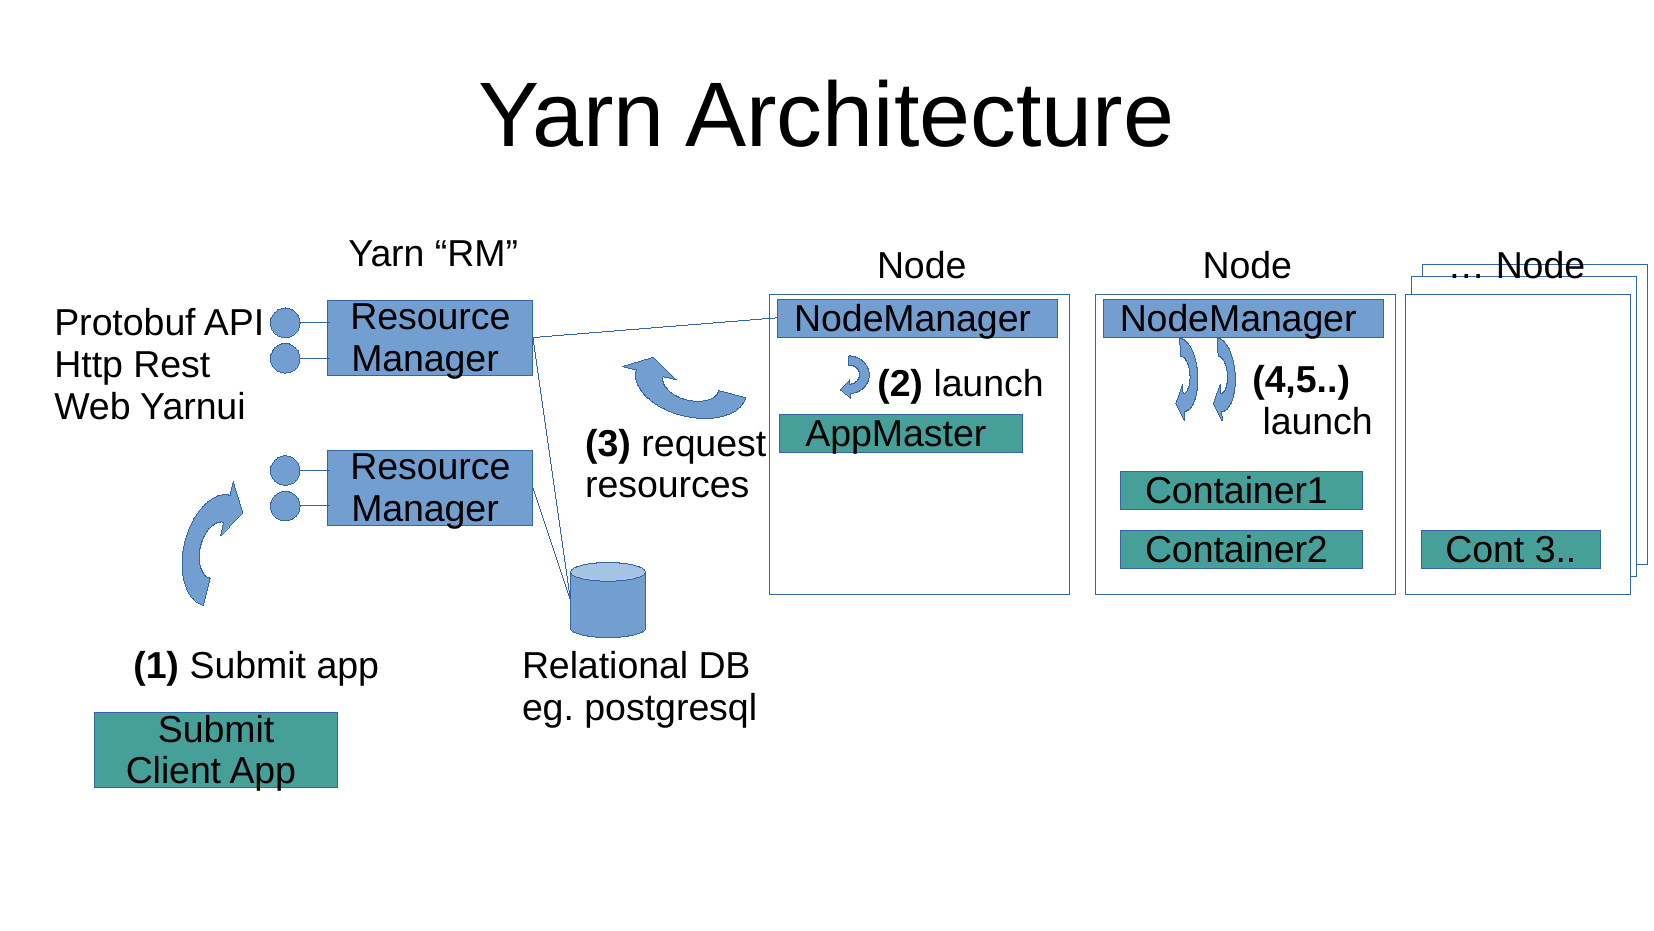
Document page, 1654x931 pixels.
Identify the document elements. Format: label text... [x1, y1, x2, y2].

text_box [1213, 338, 1236, 421]
text_box [182, 481, 243, 606]
text_box [280, 307, 301, 338]
title Yarn Architecture [82, 37, 1571, 193]
text_box ResourceManager [327, 300, 533, 376]
text_box [1405, 276, 1637, 595]
text_box Node [862, 236, 982, 294]
text_box [270, 455, 300, 486]
text_box Node [1188, 236, 1307, 294]
text_box Relational DB eg. postgresql [507, 637, 772, 737]
text_box (4,5..) launch [1237, 351, 1388, 451]
text_box 1 [1422, 264, 1432, 276]
text_box (1) Submit app [118, 637, 394, 695]
text_box [1175, 338, 1198, 421]
text_box (3) request resources [570, 414, 782, 514]
text_box Container1 [1120, 471, 1363, 510]
text_box NodeManager [777, 299, 1058, 338]
text_box [840, 355, 862, 399]
text_box [270, 491, 301, 521]
text_box Cont 3.. [1421, 530, 1601, 569]
title Using Yarn api.. [570, 562, 646, 582]
text_box [280, 343, 301, 374]
text_box Protobuf API Http Rest Web Yarnui [39, 294, 280, 435]
text_box … Node [1432, 237, 1600, 295]
text_box ResourceManager [327, 450, 533, 526]
text_box Container2 [1120, 530, 1363, 569]
text_box [570, 574, 646, 637]
text_box (2) launch [862, 354, 1059, 412]
text_box NodeManager [1103, 299, 1384, 338]
text_box [622, 357, 746, 414]
text_box Yarn “RM” [333, 225, 534, 282]
text_box AppMaster [782, 414, 1023, 453]
text_box 1 [1600, 264, 1648, 565]
text_box Submit Client App [94, 712, 338, 788]
